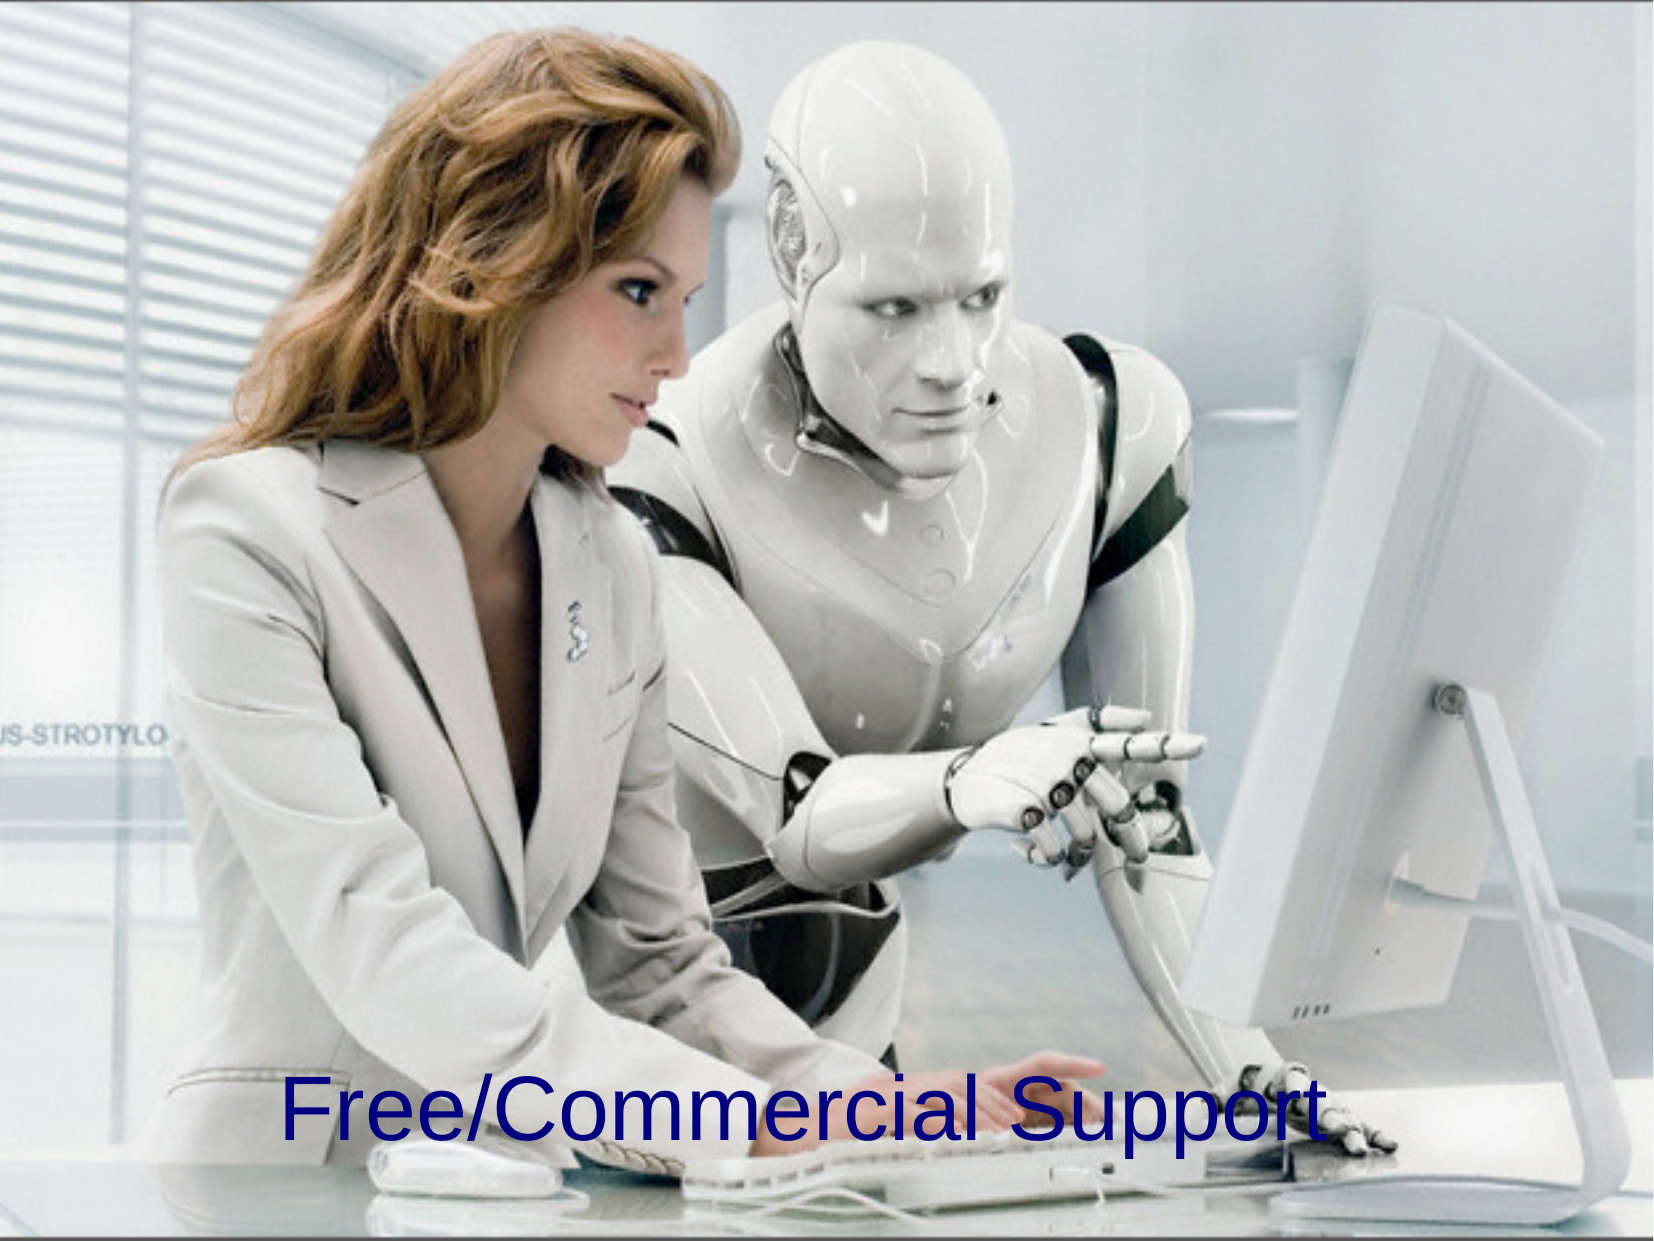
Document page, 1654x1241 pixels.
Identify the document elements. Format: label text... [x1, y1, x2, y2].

title Free/Commercial Support [60, 1005, 1549, 1213]
picture [0, 0, 1654, 1241]
